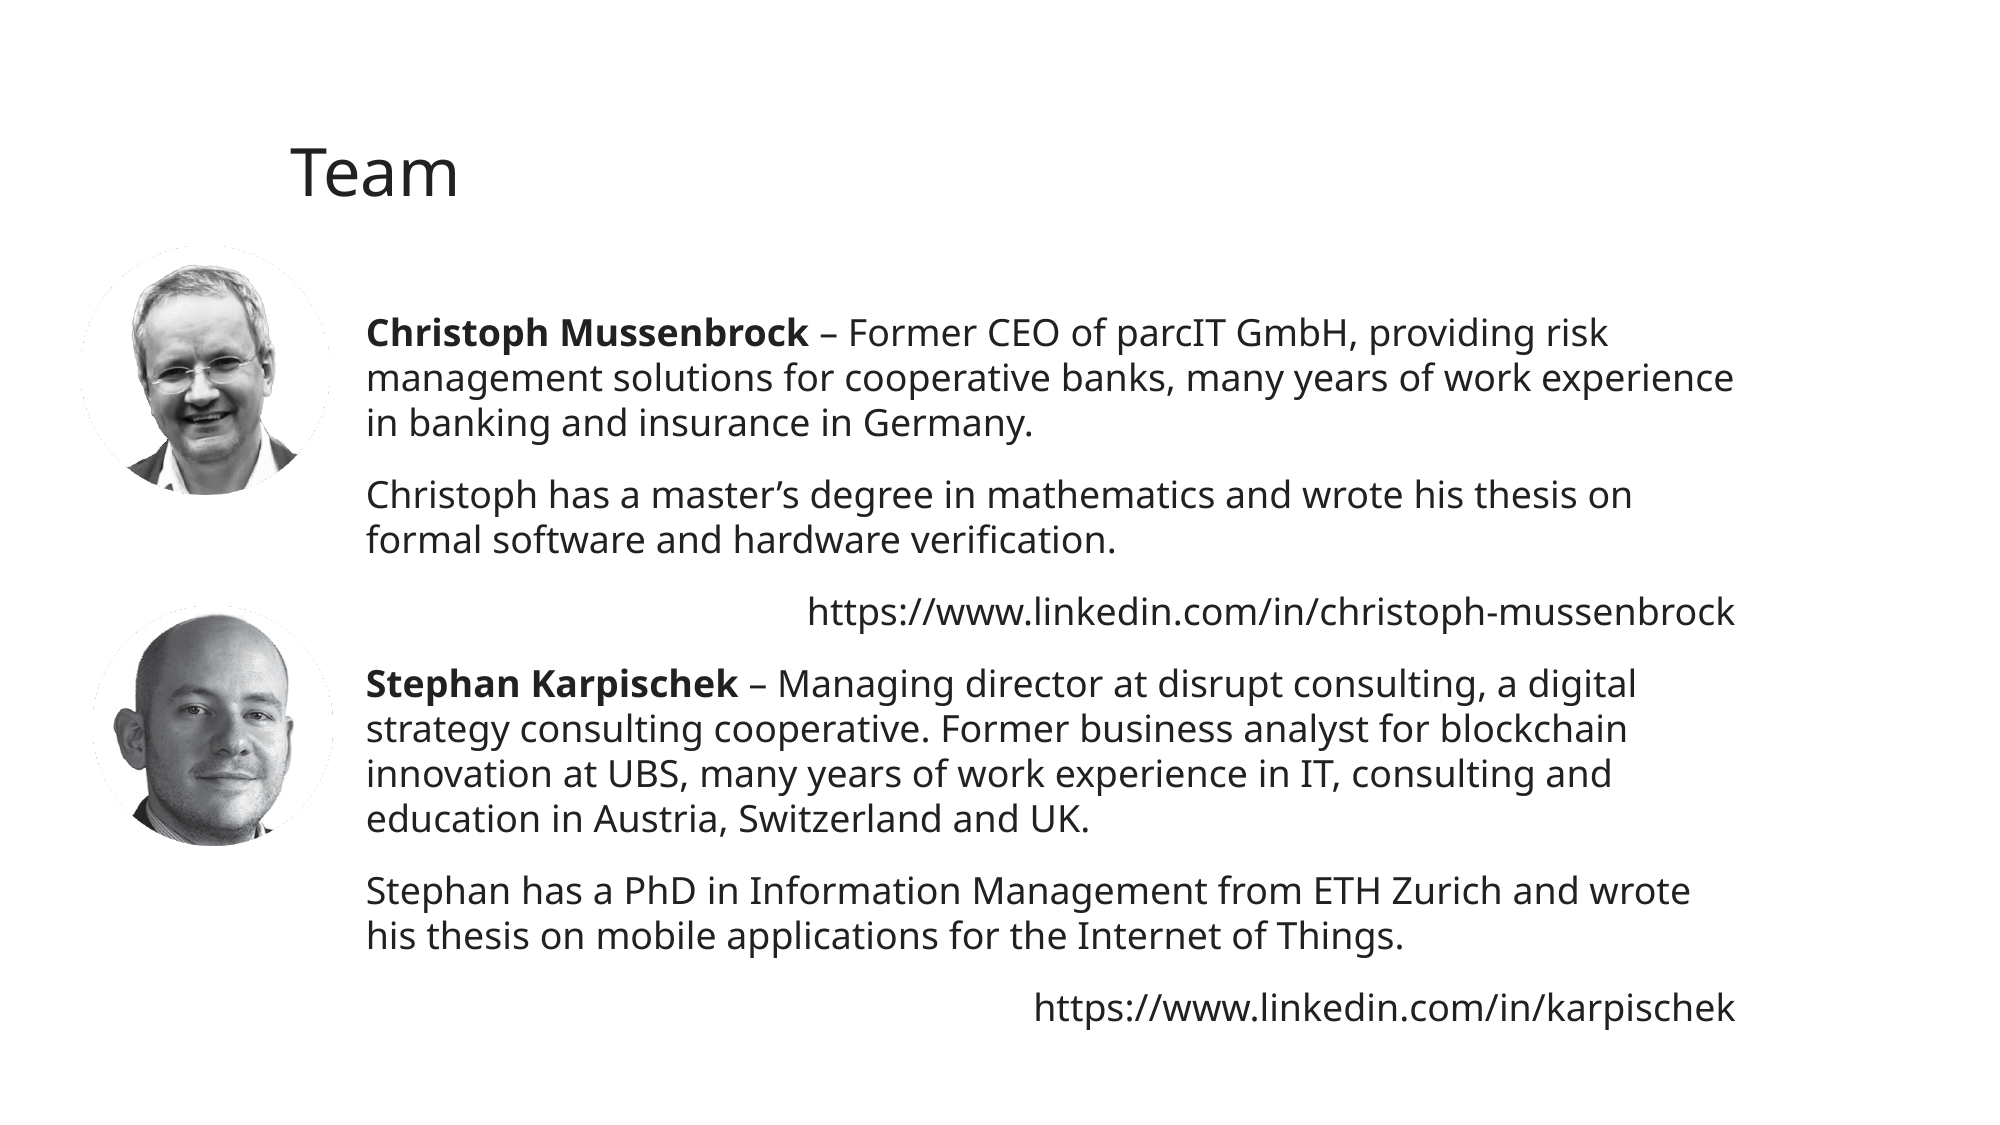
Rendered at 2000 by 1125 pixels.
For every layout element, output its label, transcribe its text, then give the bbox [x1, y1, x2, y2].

picture [92, 605, 333, 846]
picture [80, 245, 330, 496]
text_box Team Christoph Mussenbrock – Former CEO of parcIT GmbH, providing risk management solutions for cooperative banks, many years of work experience in banking and insurance in Germany. Christoph has a master’s degree in mathematics and wrote his thesis on formal software and hardware verification. https://www.linkedin.com/in/christoph-mussenbrock Stephan Karpischek – Managing director at disrupt consulting, a digital strategy consulting cooperative. Former business analyst for blockchain innovation at UBS, many years of work experience in IT, consulting and education in Austria, Switzerland and UK. Stephan has a PhD in Information Management from ETH Zurich and wrote his thesis on mobile applications for the Internet of Things. https://www.linkedin.com/in/karpischek [275, 122, 1761, 1037]
